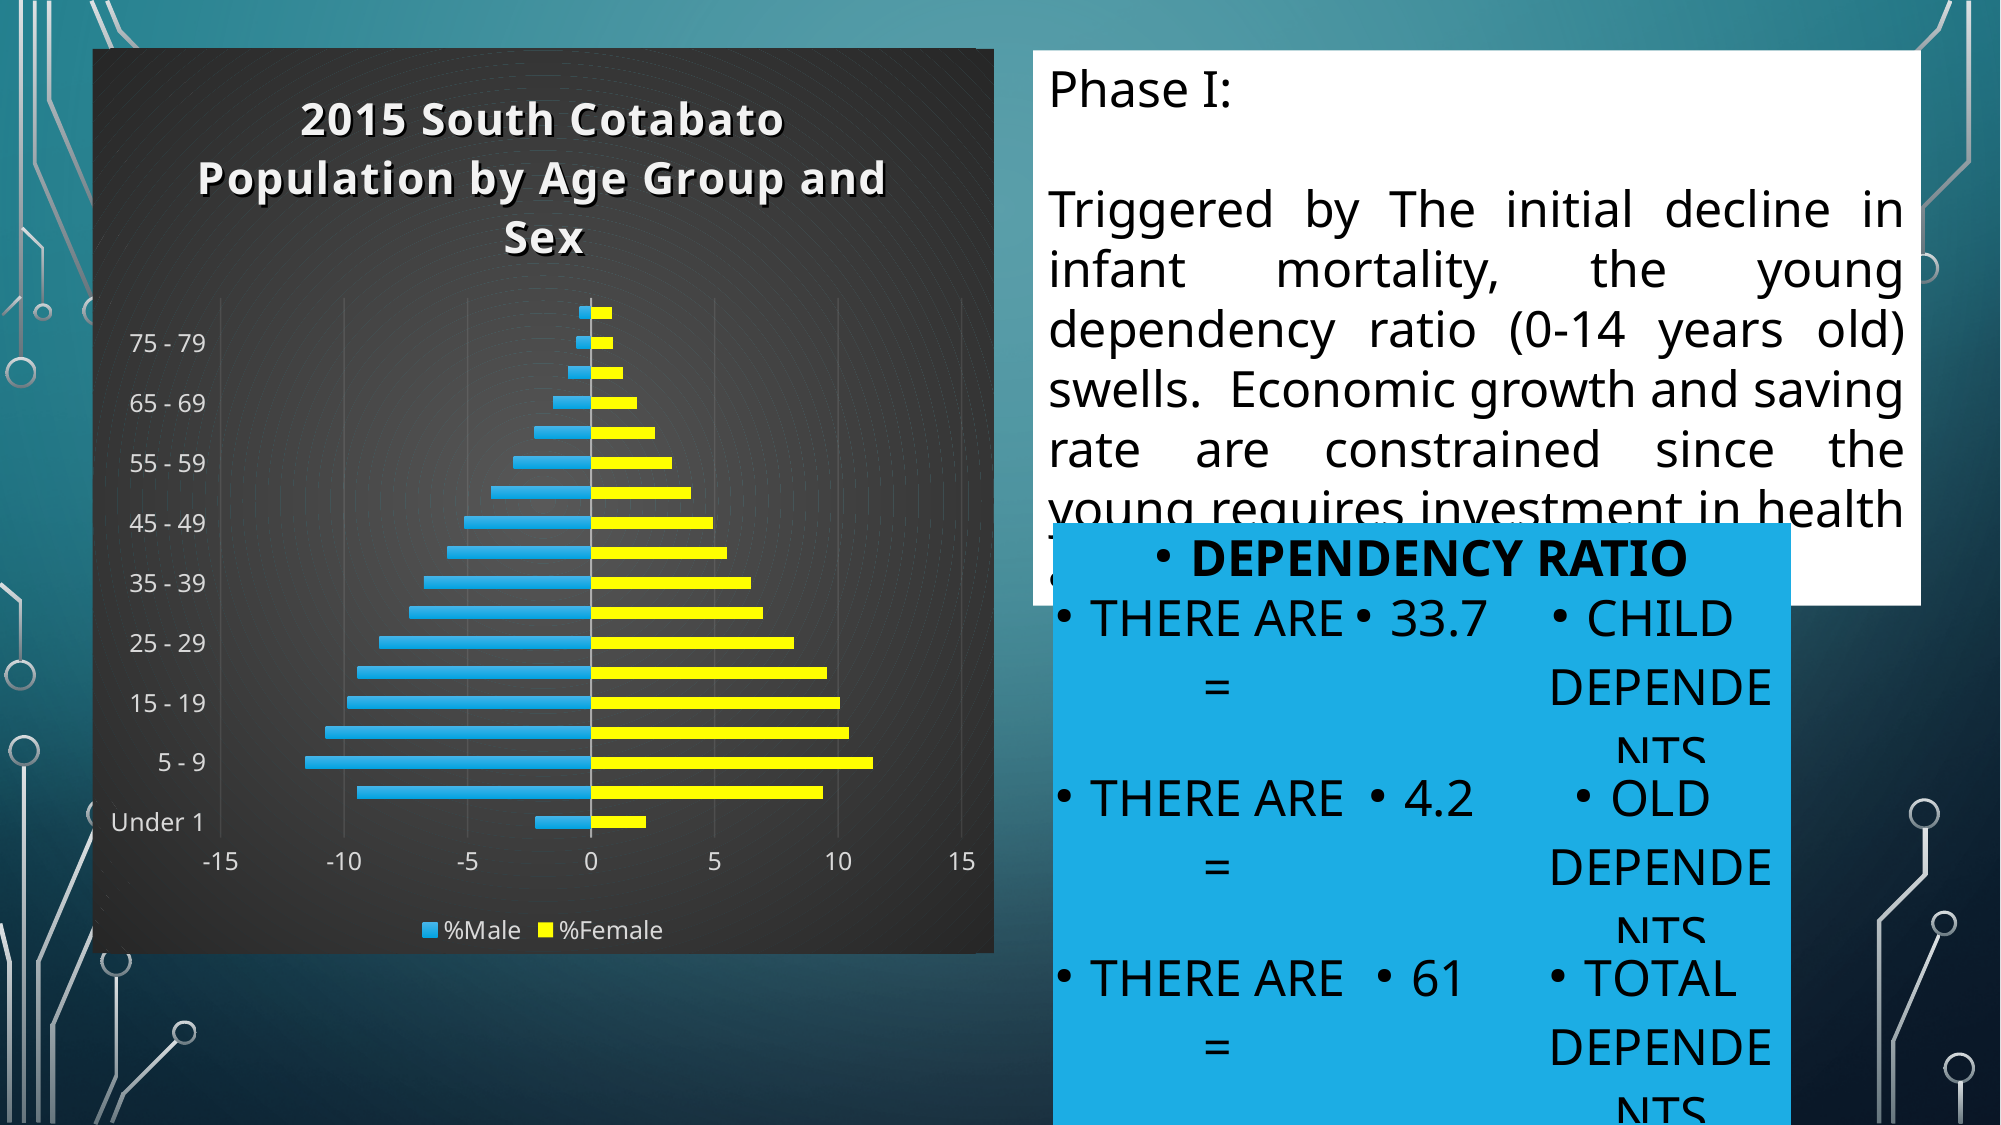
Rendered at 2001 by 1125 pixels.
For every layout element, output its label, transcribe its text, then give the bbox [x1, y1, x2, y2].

chart [92, 48, 994, 954]
table_header DEPENDENCY RATIO [1053, 523, 1791, 583]
table_cell 33.7 [1348, 583, 1496, 763]
table_cell THERE ARE = [1053, 583, 1348, 763]
text_box Phase I: Triggered by The initial decline in infant mortality, the young dependency ratio (0-14 years old) swells. Economic growth and saving rate are constrained since the young requires investment in health and education. [1033, 50, 1921, 490]
table_cell THERE ARE = [1053, 943, 1348, 1123]
table_cell THERE ARE = [1053, 763, 1348, 943]
table_cell TOTAL DEPENDENTS [1496, 943, 1791, 1123]
table_cell OLD DEPENDENTS [1496, 763, 1791, 943]
table_cell 4.2 [1348, 763, 1496, 943]
table_cell CHILD DEPENDENTS [1496, 583, 1791, 763]
table_cell 61 [1348, 943, 1496, 1123]
